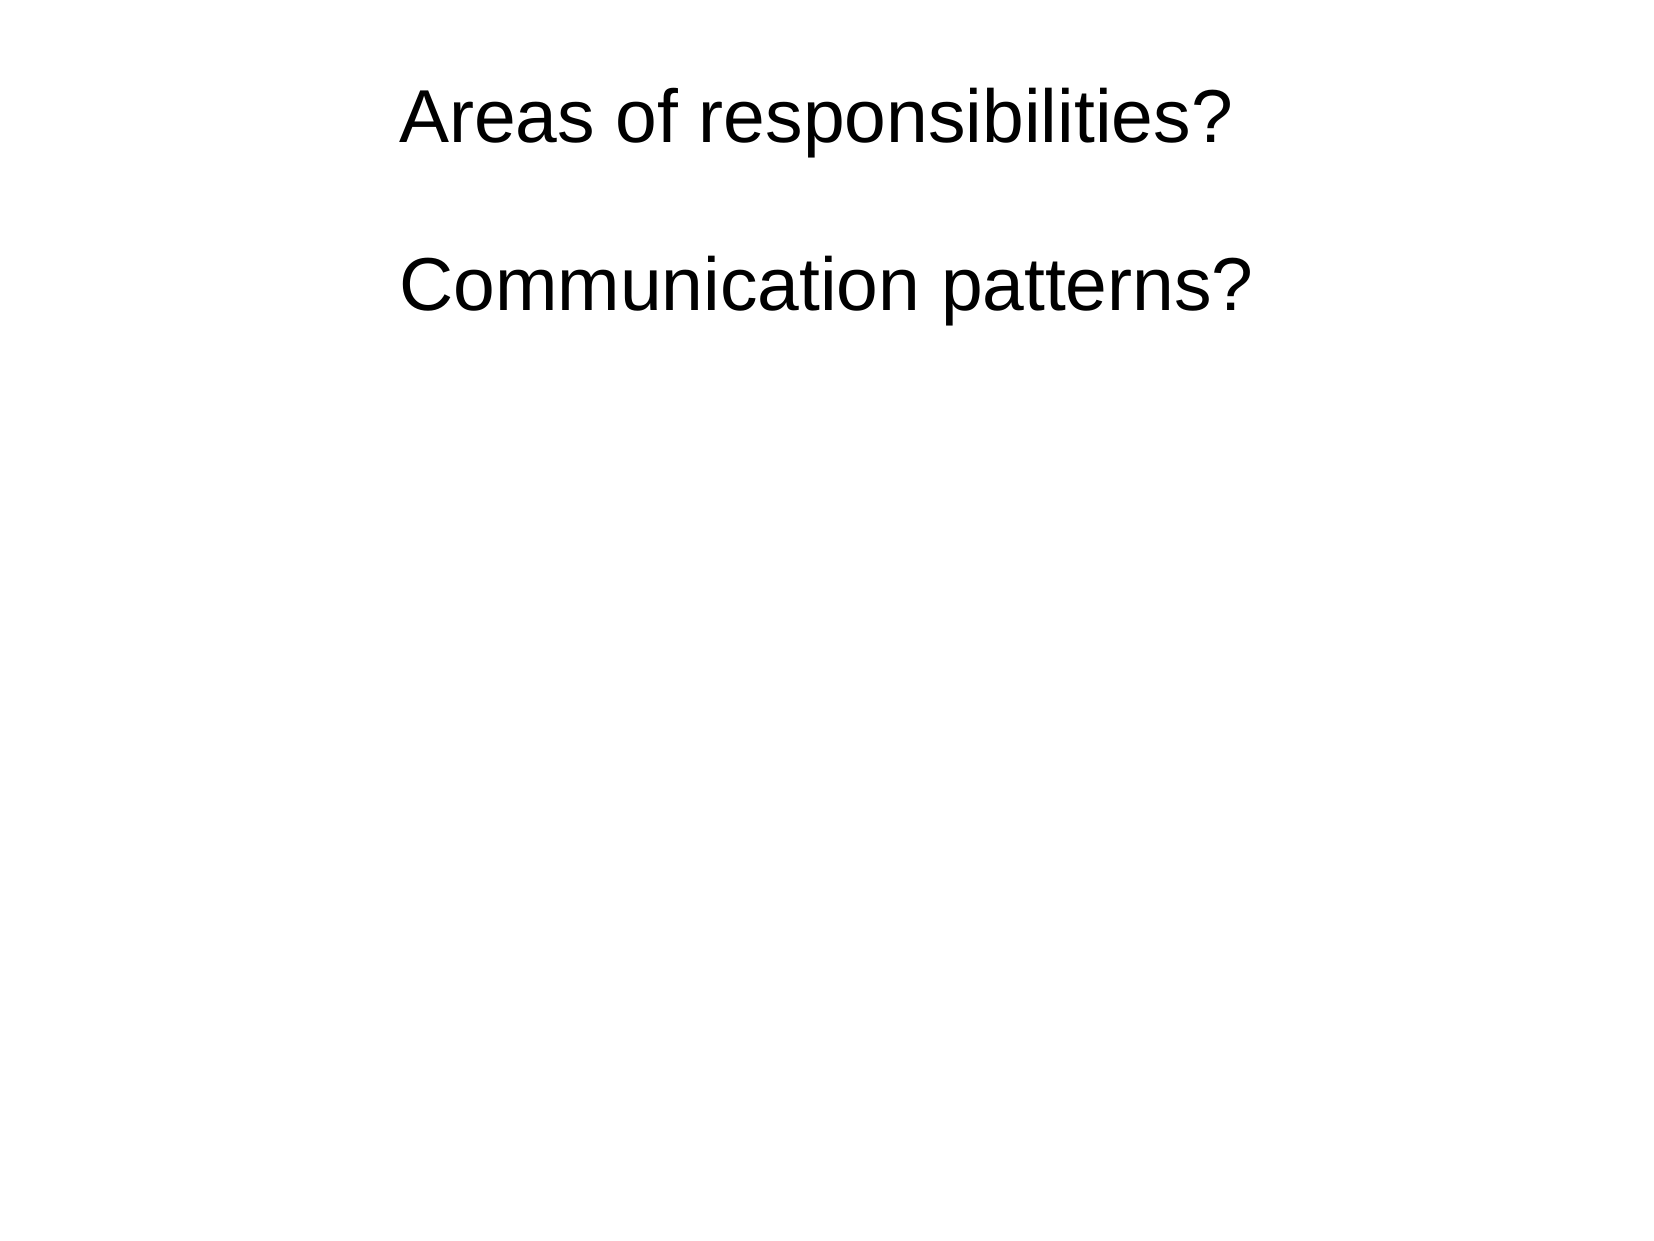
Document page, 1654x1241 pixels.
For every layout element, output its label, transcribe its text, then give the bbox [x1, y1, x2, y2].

text_box Areas of responsibilities? Communication patterns? [384, 67, 1270, 335]
